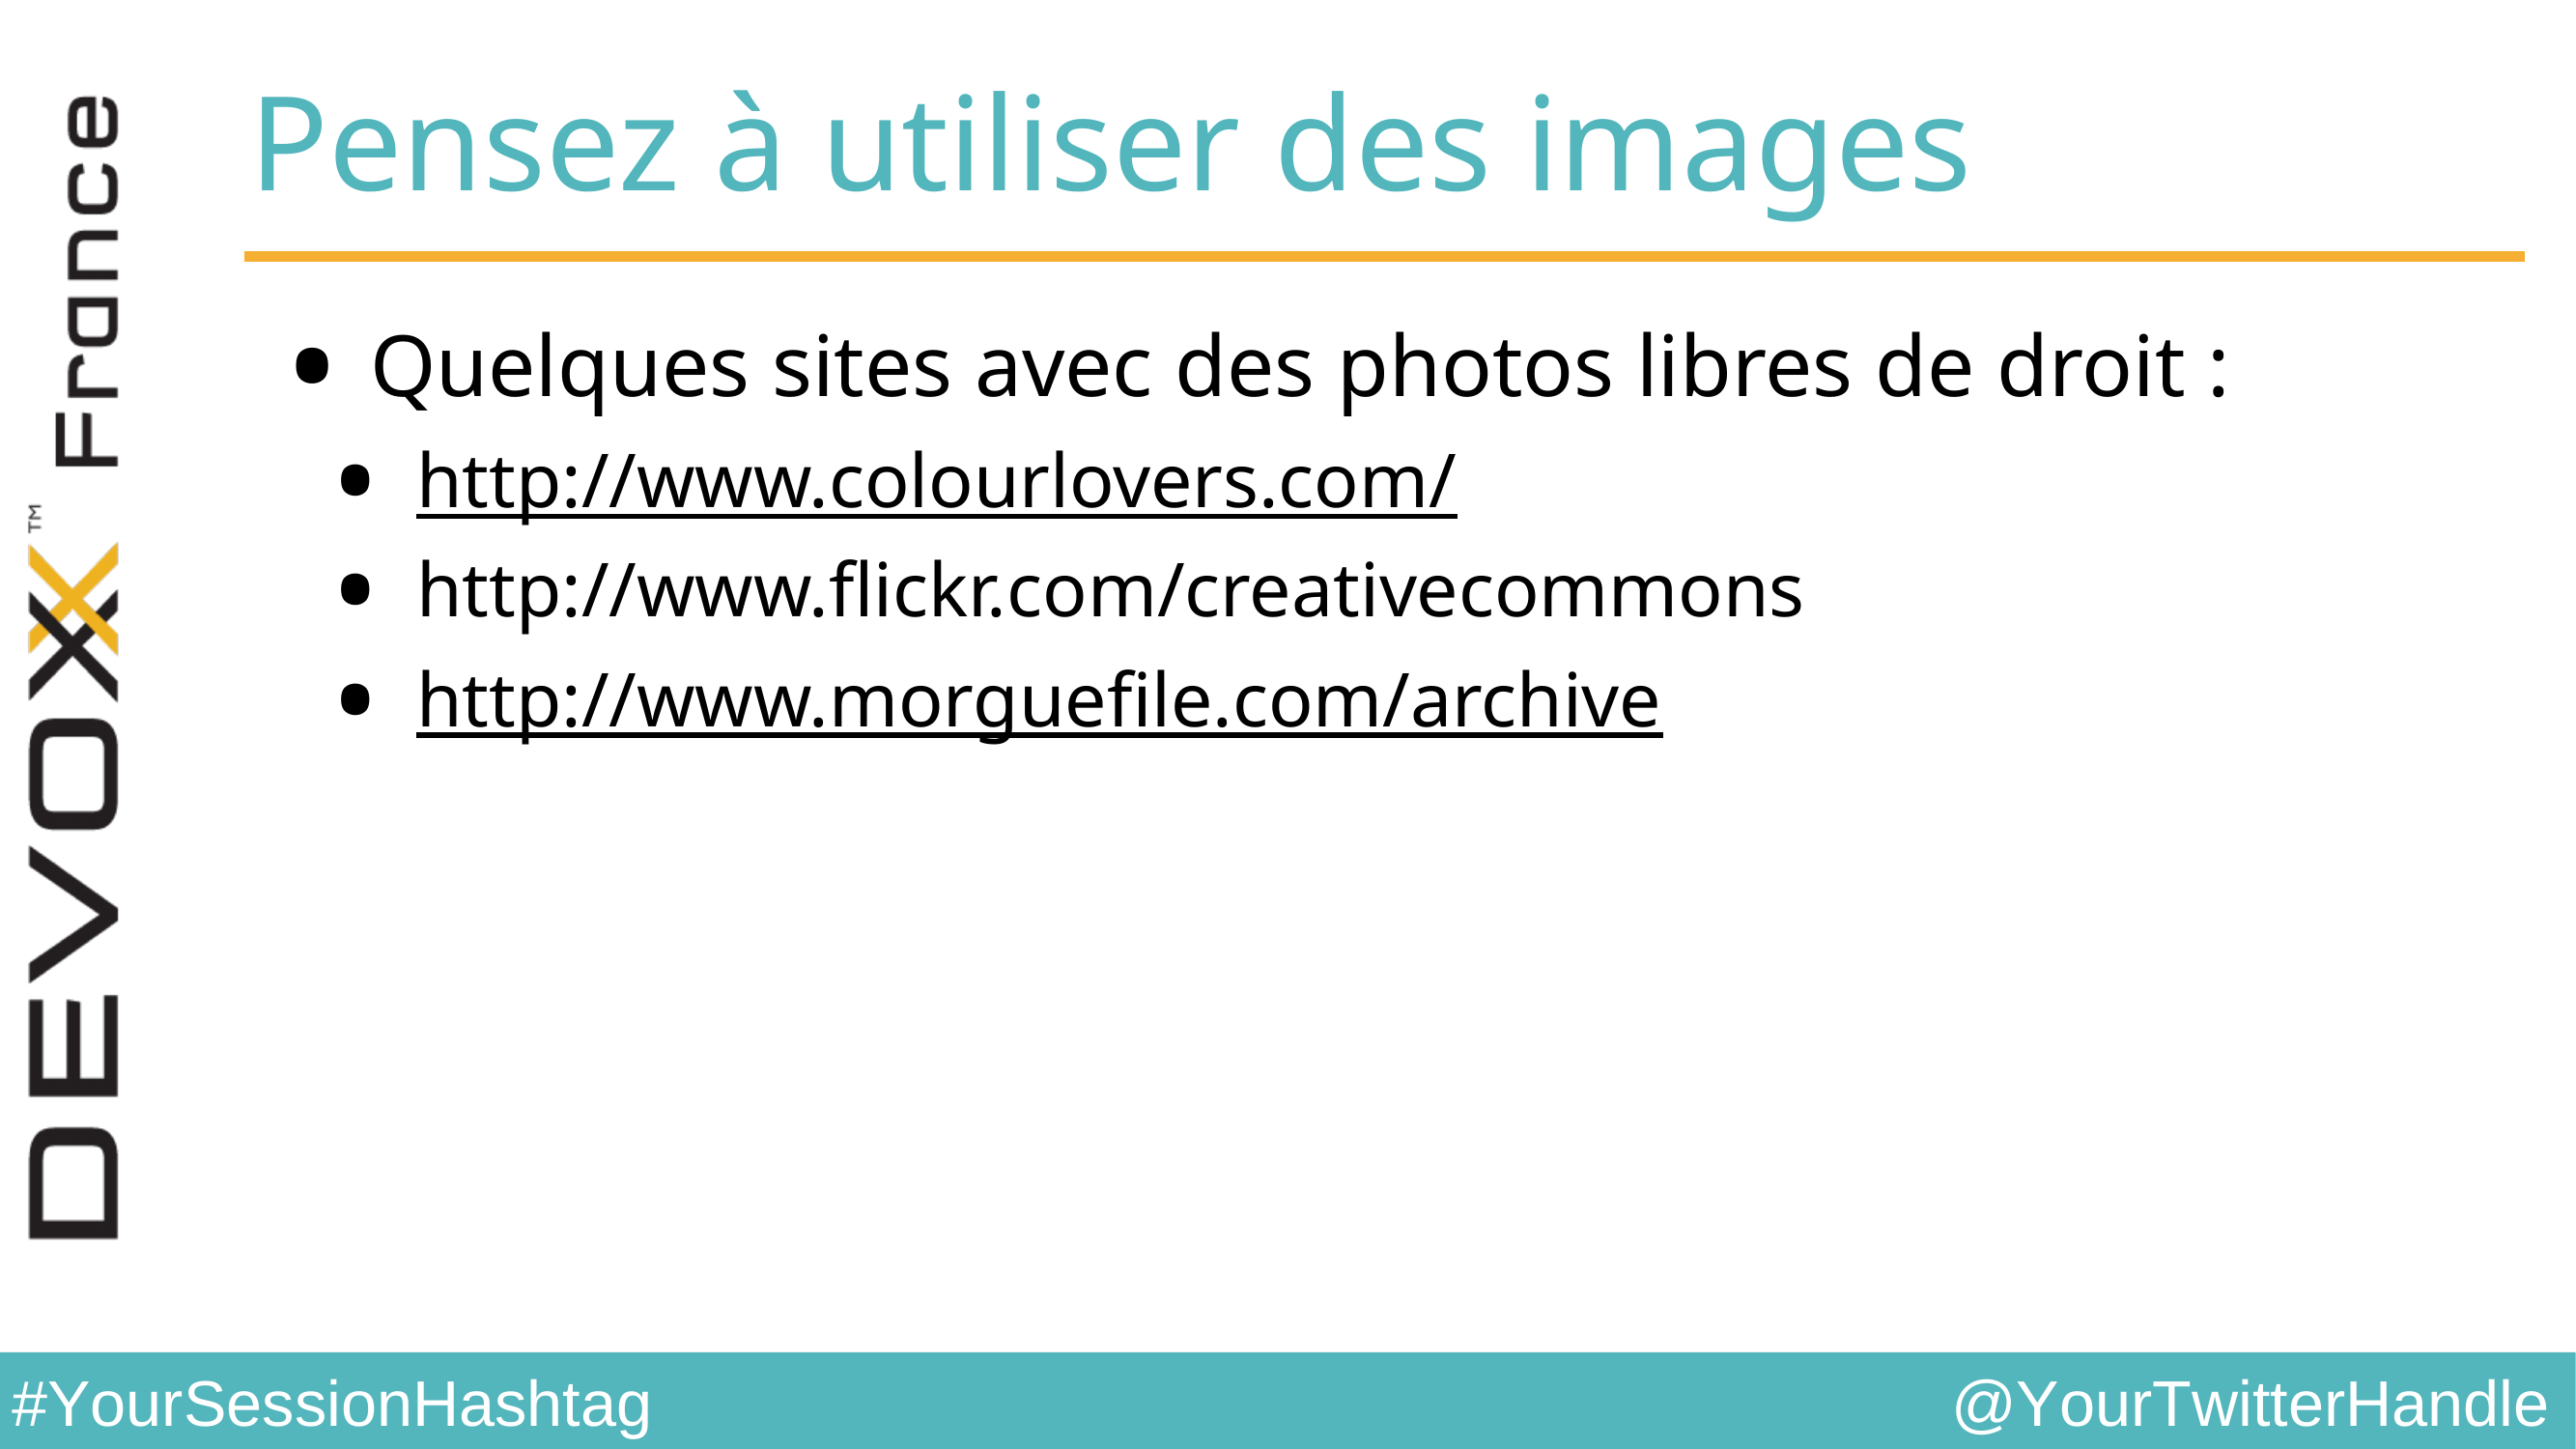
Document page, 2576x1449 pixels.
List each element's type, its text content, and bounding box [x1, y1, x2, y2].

picture [0, 74, 141, 1270]
title Pensez à utiliser des images [249, 19, 2521, 258]
list Quelques sites avec des photos libres de droit : http://www.colourlovers.com/ http://www.flickr.com/creativecommons http://www.morguefile.com/archive [251, 311, 2526, 1333]
